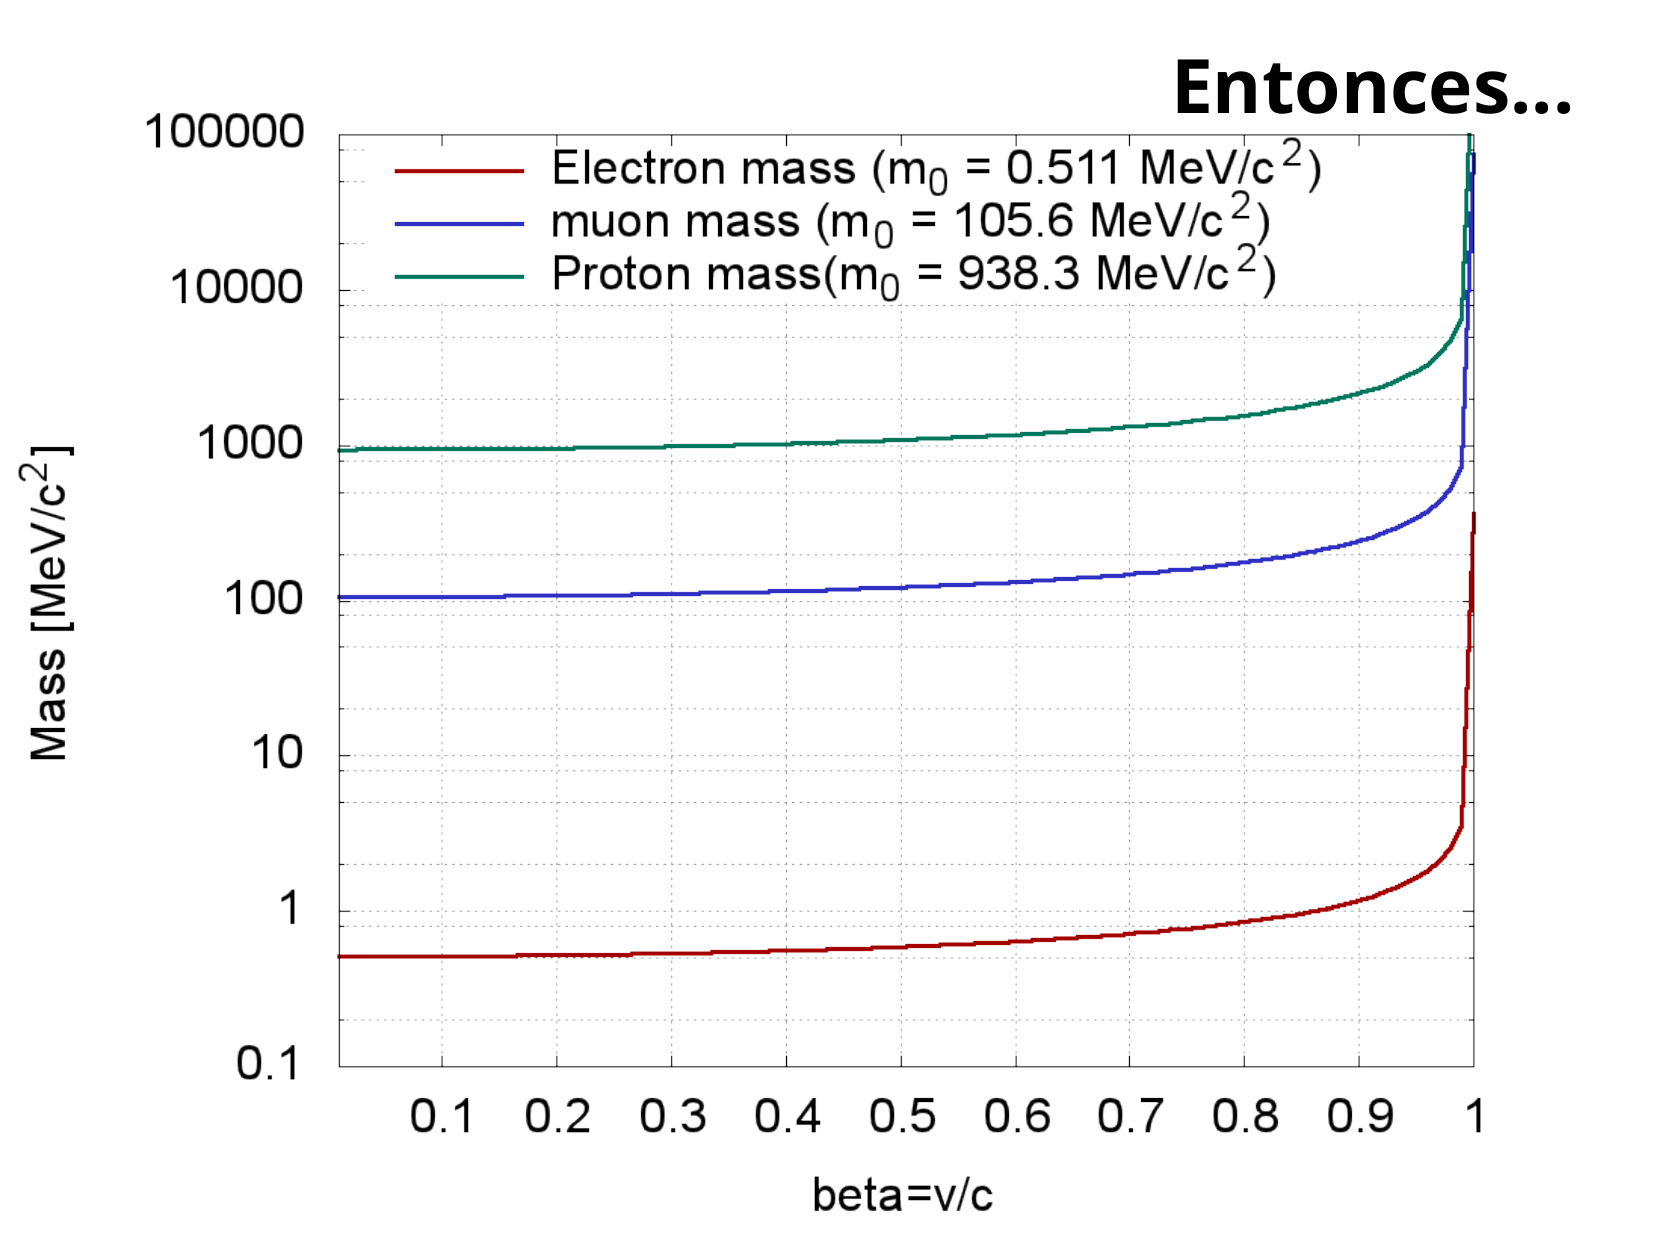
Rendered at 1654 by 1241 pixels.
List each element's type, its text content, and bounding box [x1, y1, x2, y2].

picture [14, 77, 1561, 1237]
title Entonces... [86, 29, 1575, 131]
